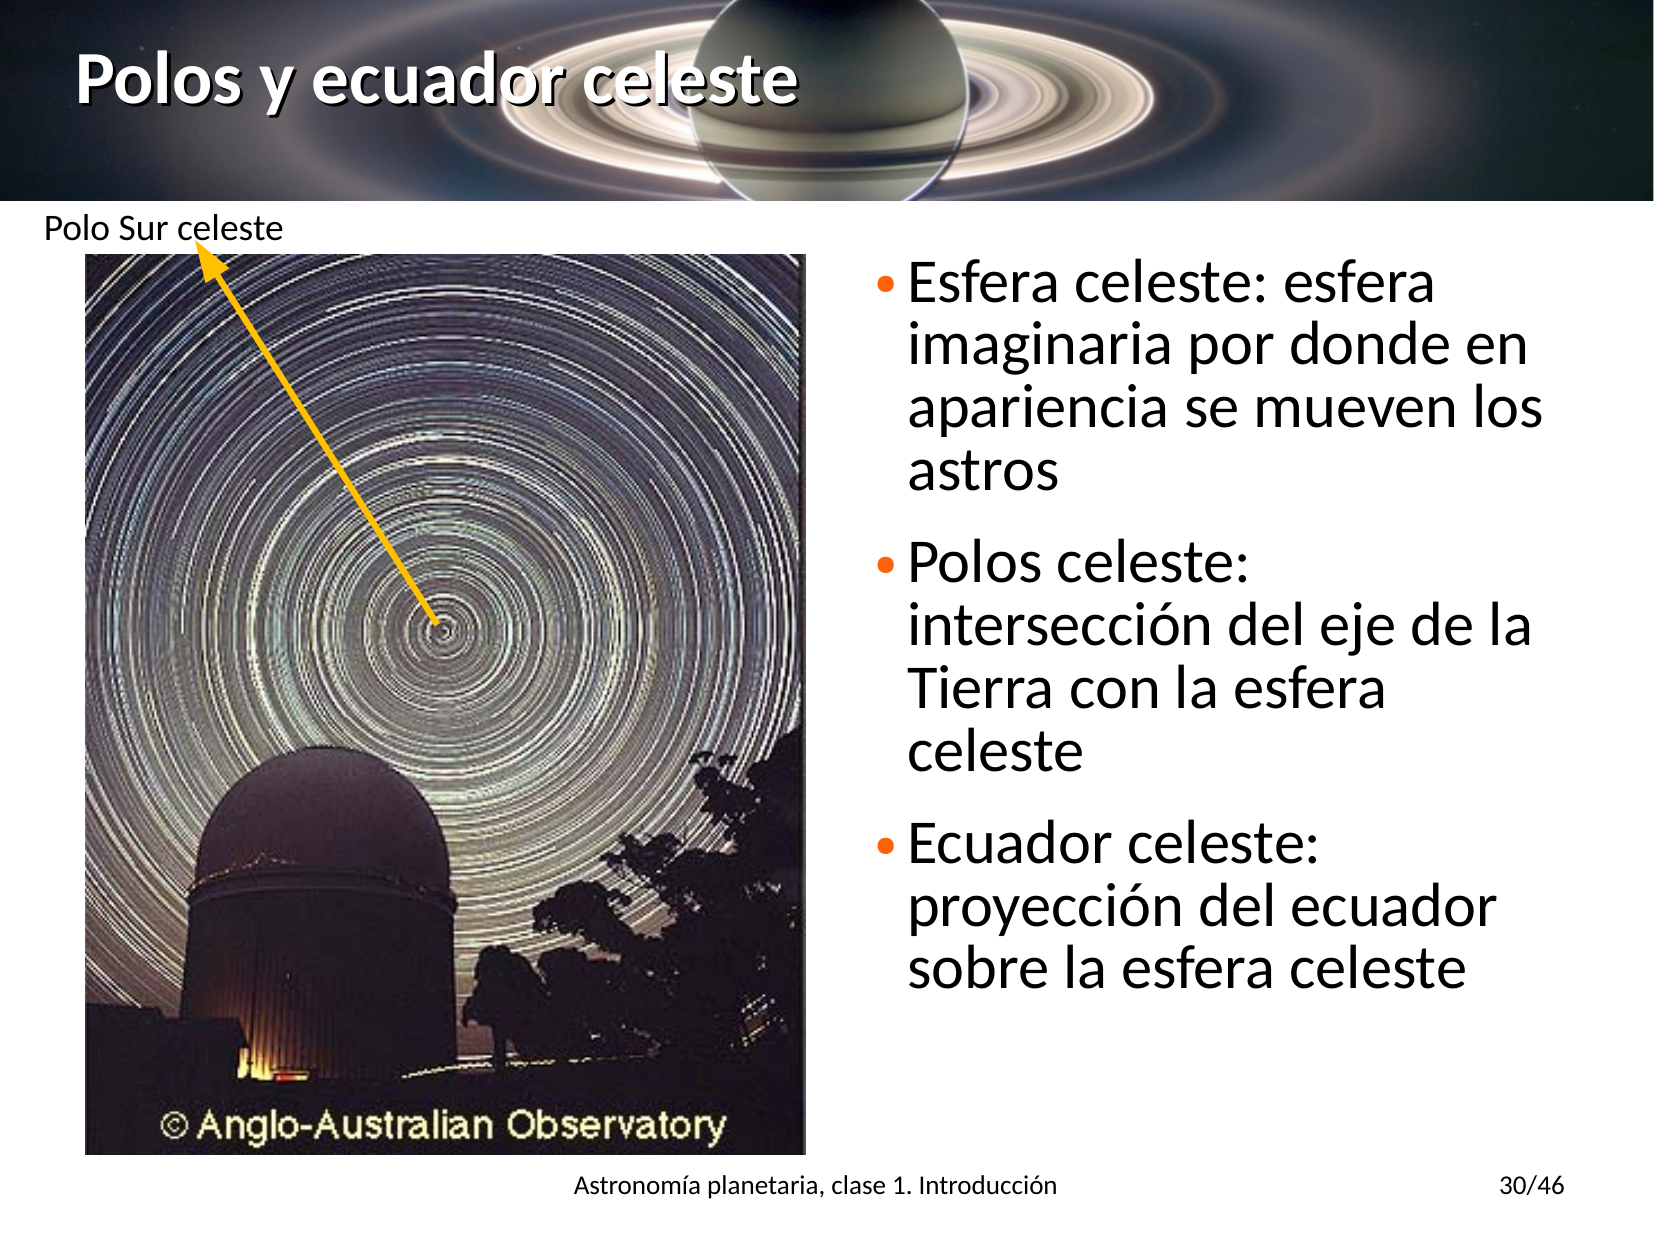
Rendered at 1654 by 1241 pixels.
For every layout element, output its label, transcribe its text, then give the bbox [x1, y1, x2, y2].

list Esfera celeste: esfera imaginaria por donde en apariencia se mueven los astros Polos celeste: intersección del eje de la Tierra con la esfera celeste Ecuador celeste: proyección del ecuador sobre la esfera celeste [845, 255, 1572, 1156]
picture [0, 0, 1654, 201]
text_box Polo Sur celeste [28, 195, 300, 255]
title Polos y ecuador celeste [75, 19, 1564, 151]
picture [85, 254, 806, 1156]
